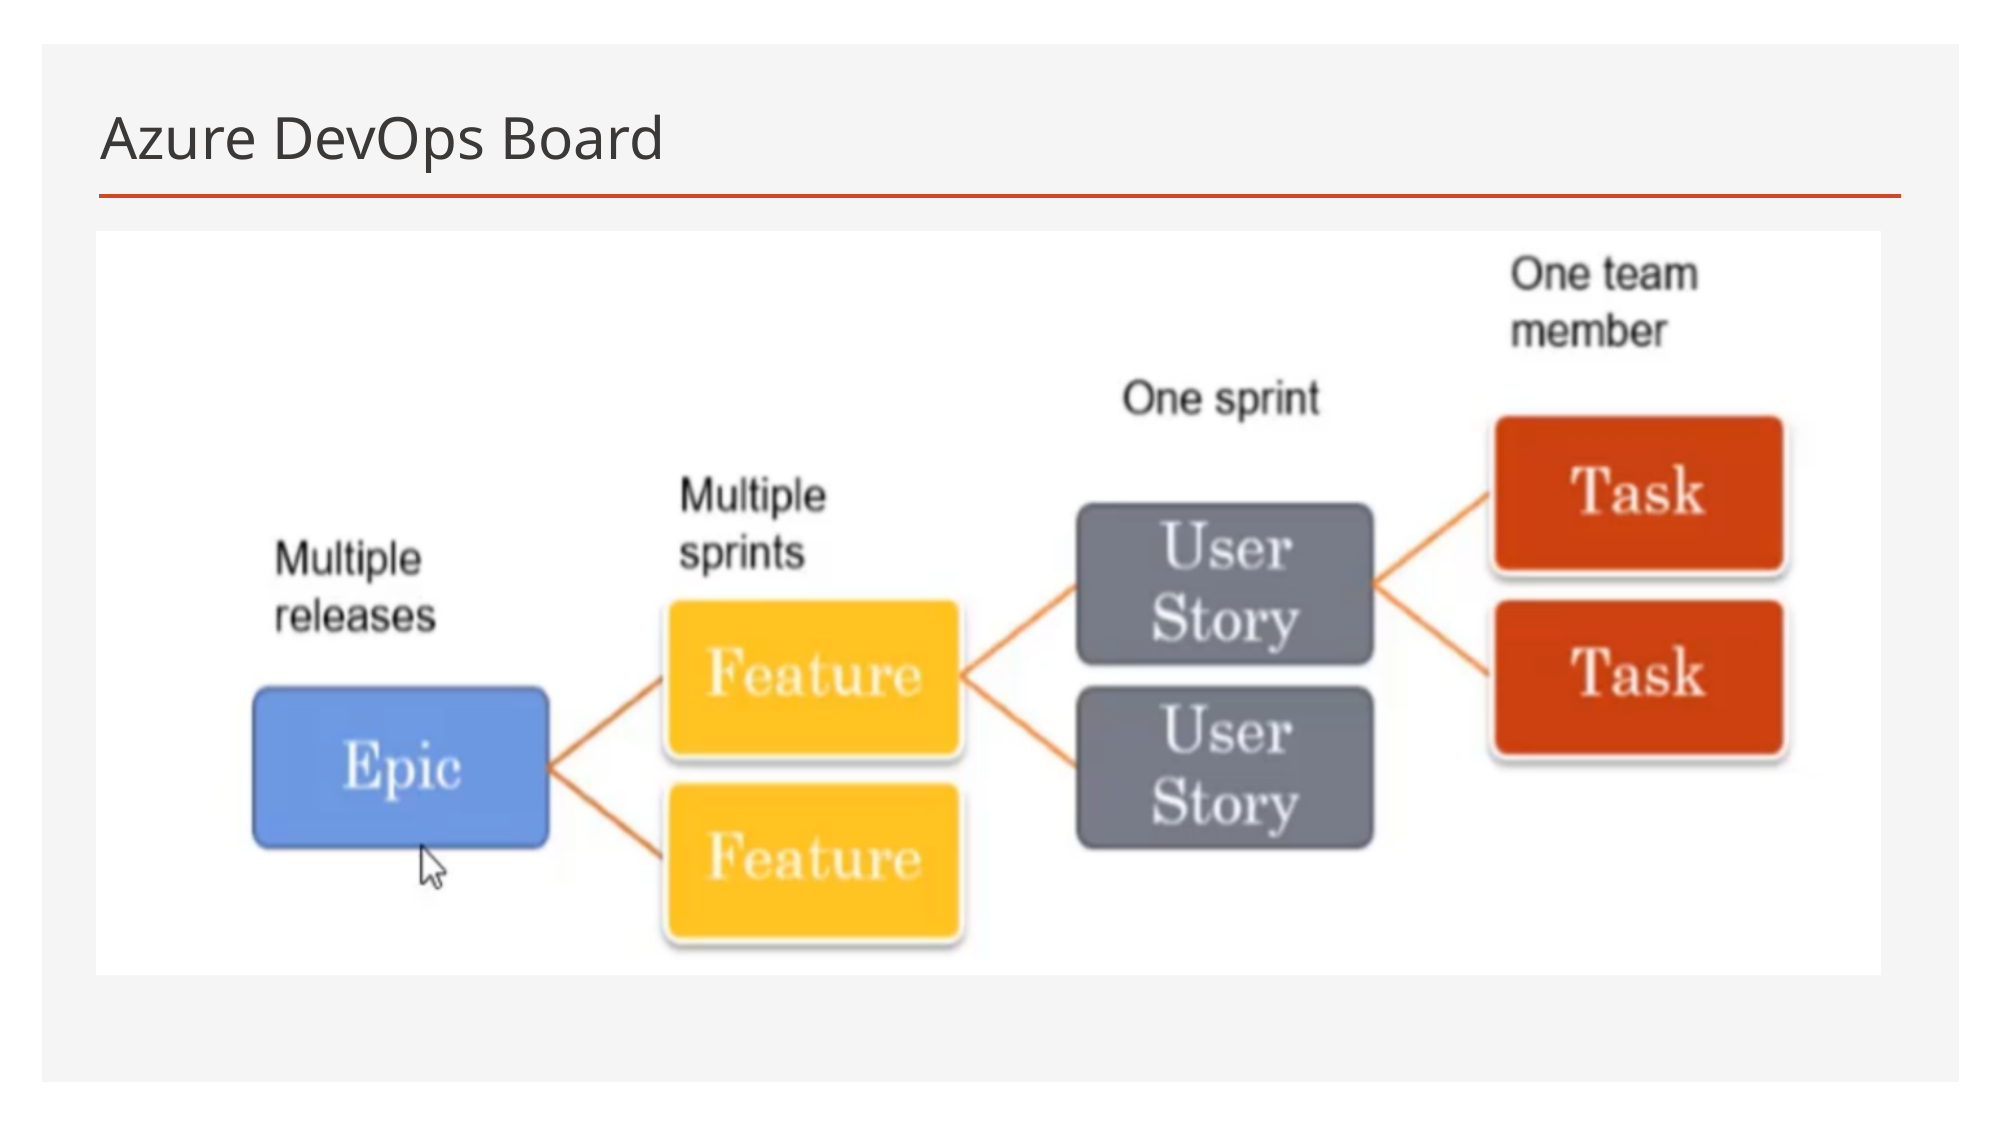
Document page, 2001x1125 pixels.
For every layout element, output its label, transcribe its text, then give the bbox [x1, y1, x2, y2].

picture [96, 231, 1881, 975]
title Azure DevOps Board [85, 73, 1214, 179]
